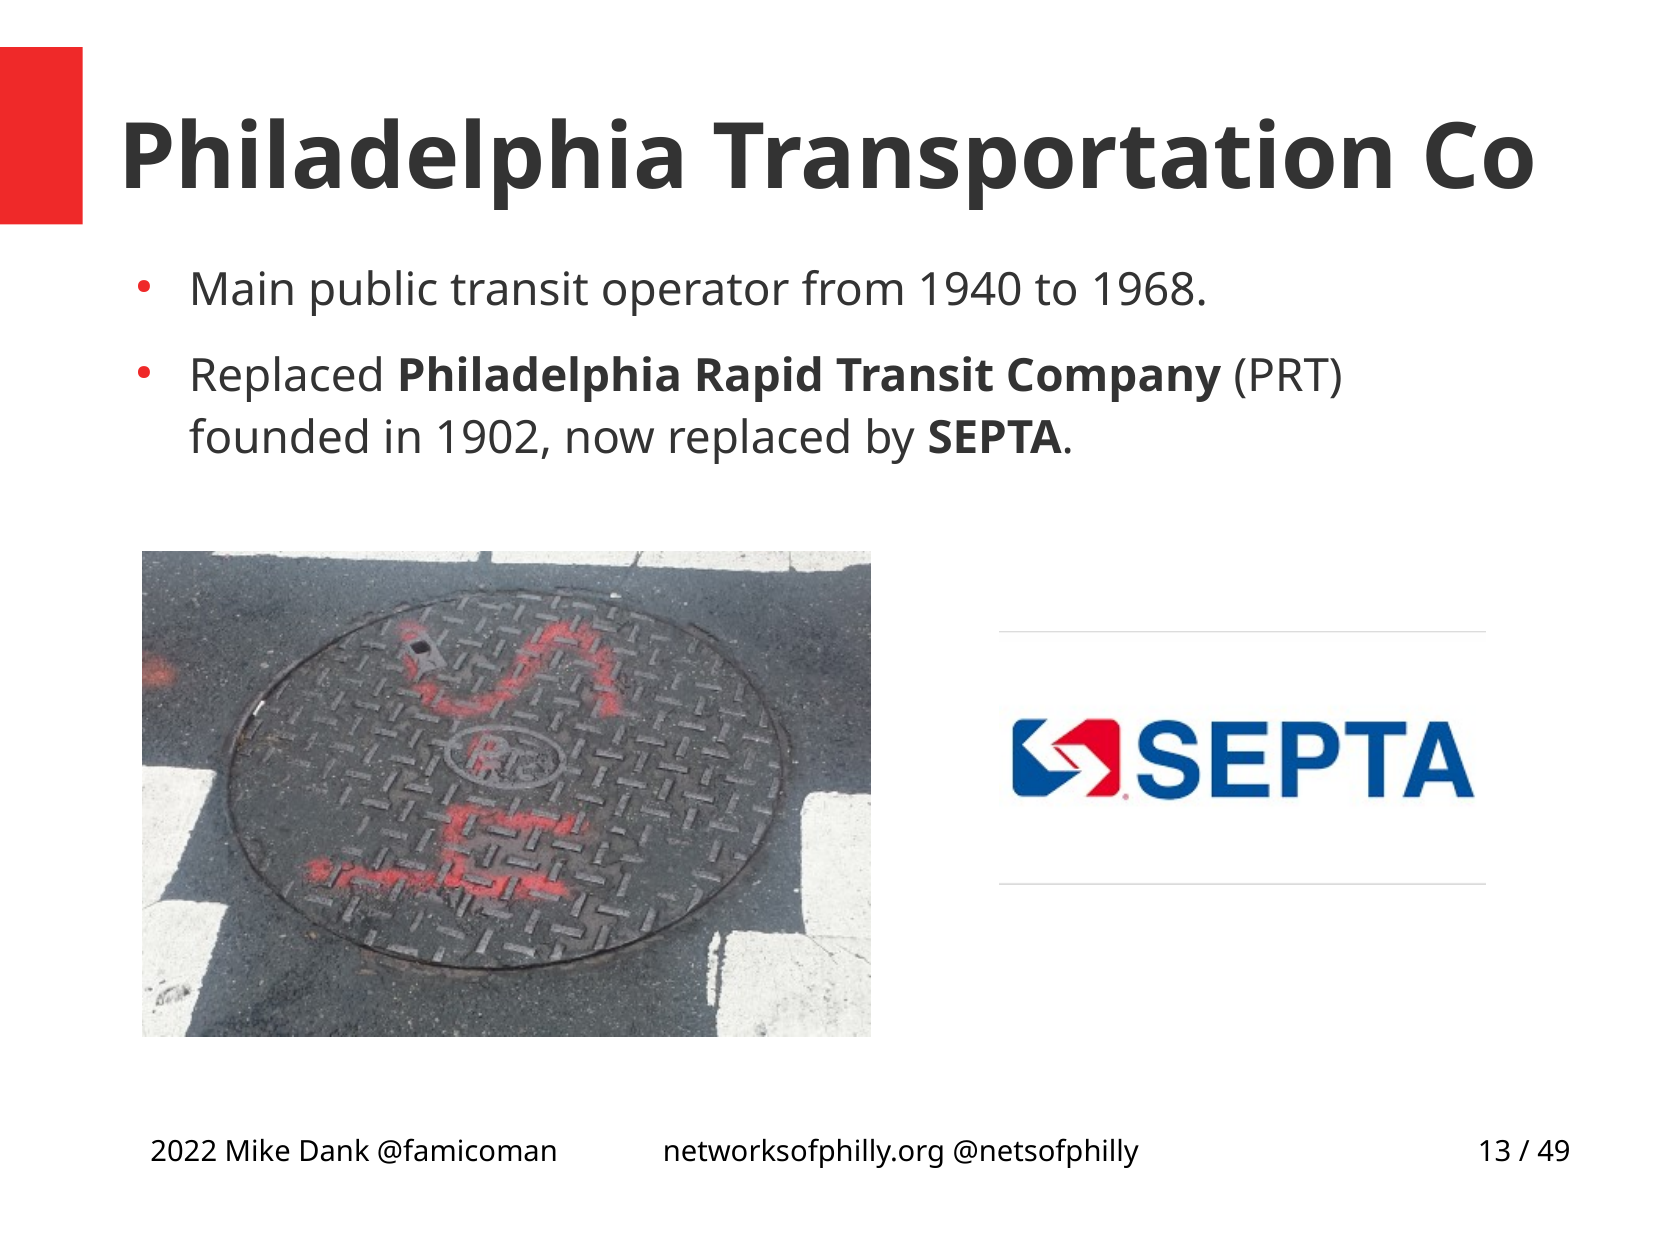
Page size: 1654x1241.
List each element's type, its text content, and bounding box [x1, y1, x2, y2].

title Philadelphia Transportation Co [118, 49, 1571, 257]
list Main public transit operator from 1940 to 1968. Replaced Philadelphia Rapid Transit Company (PRT) founded in 1902, now replaced by SEPTA. [118, 256, 1536, 976]
picture [142, 551, 871, 1037]
picture [999, 631, 1486, 886]
